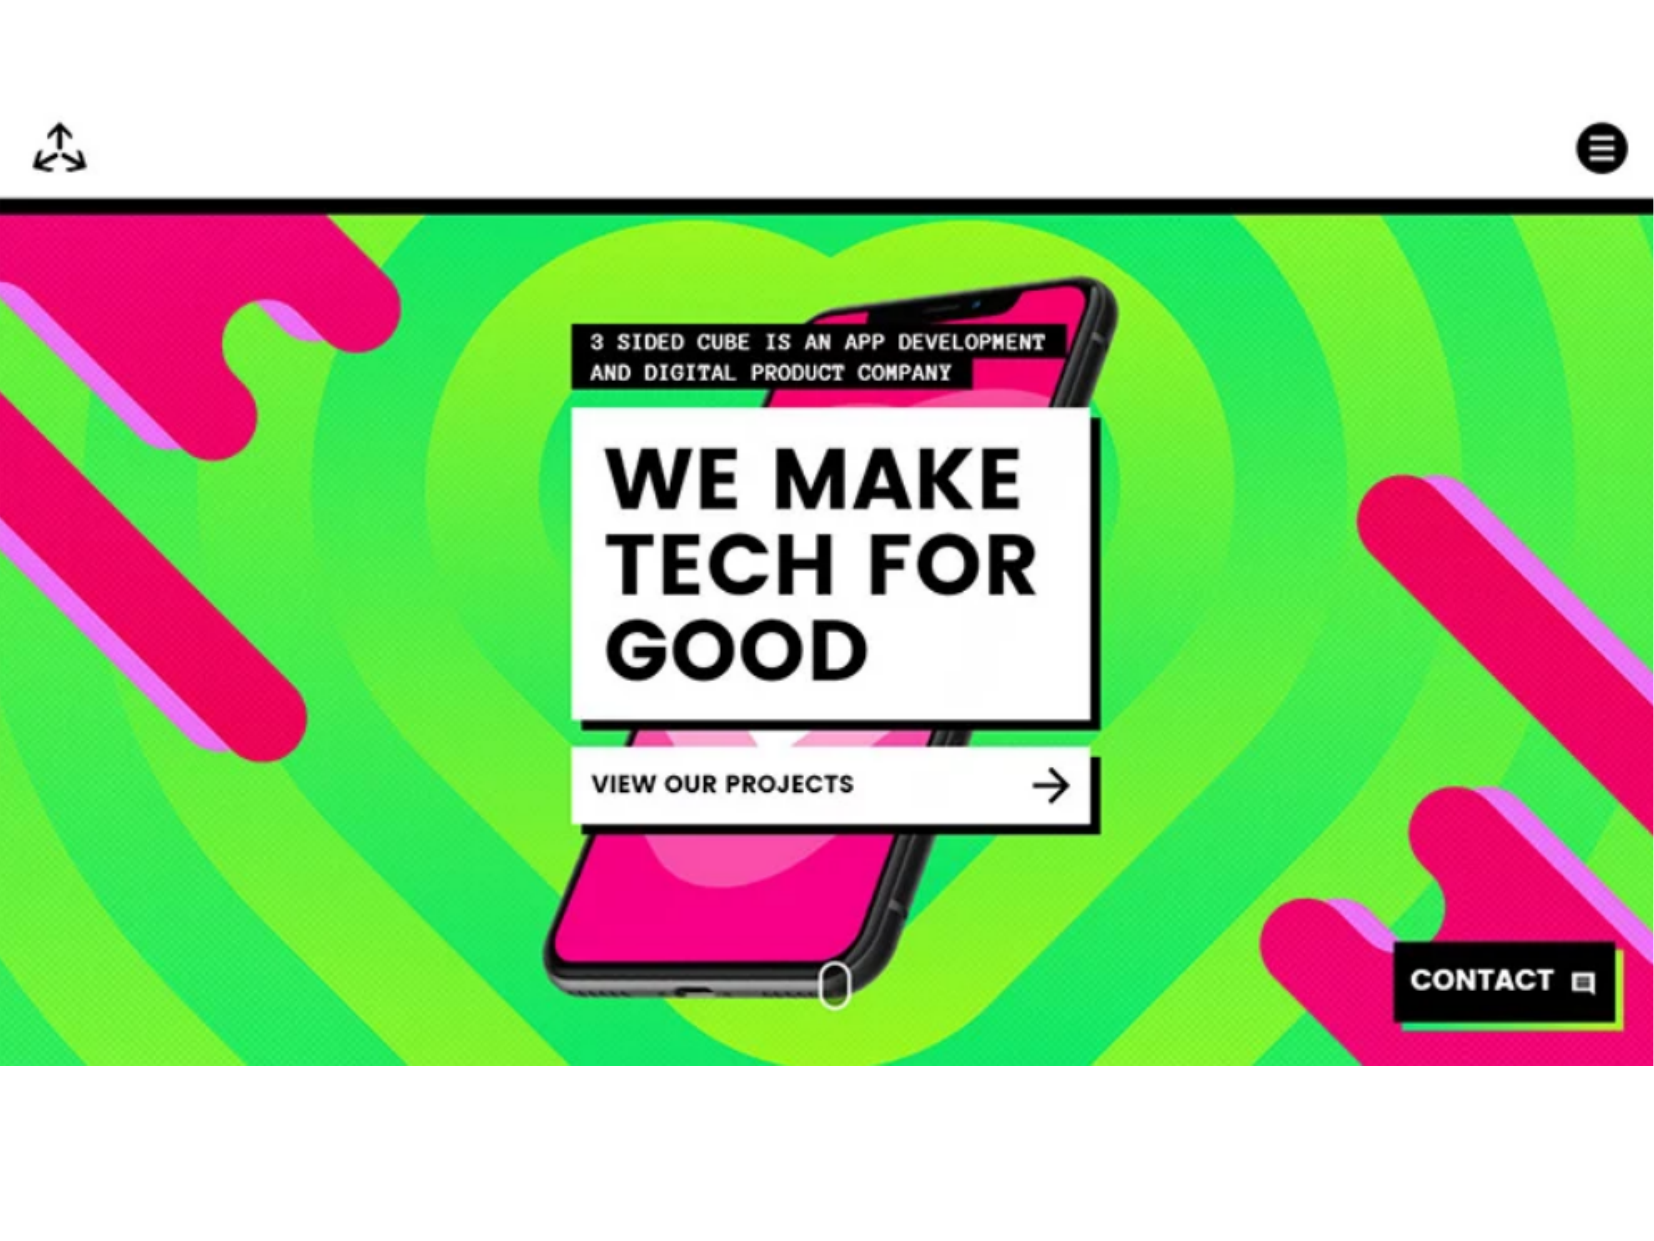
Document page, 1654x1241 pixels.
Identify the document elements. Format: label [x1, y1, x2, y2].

picture [0, 106, 1654, 1066]
